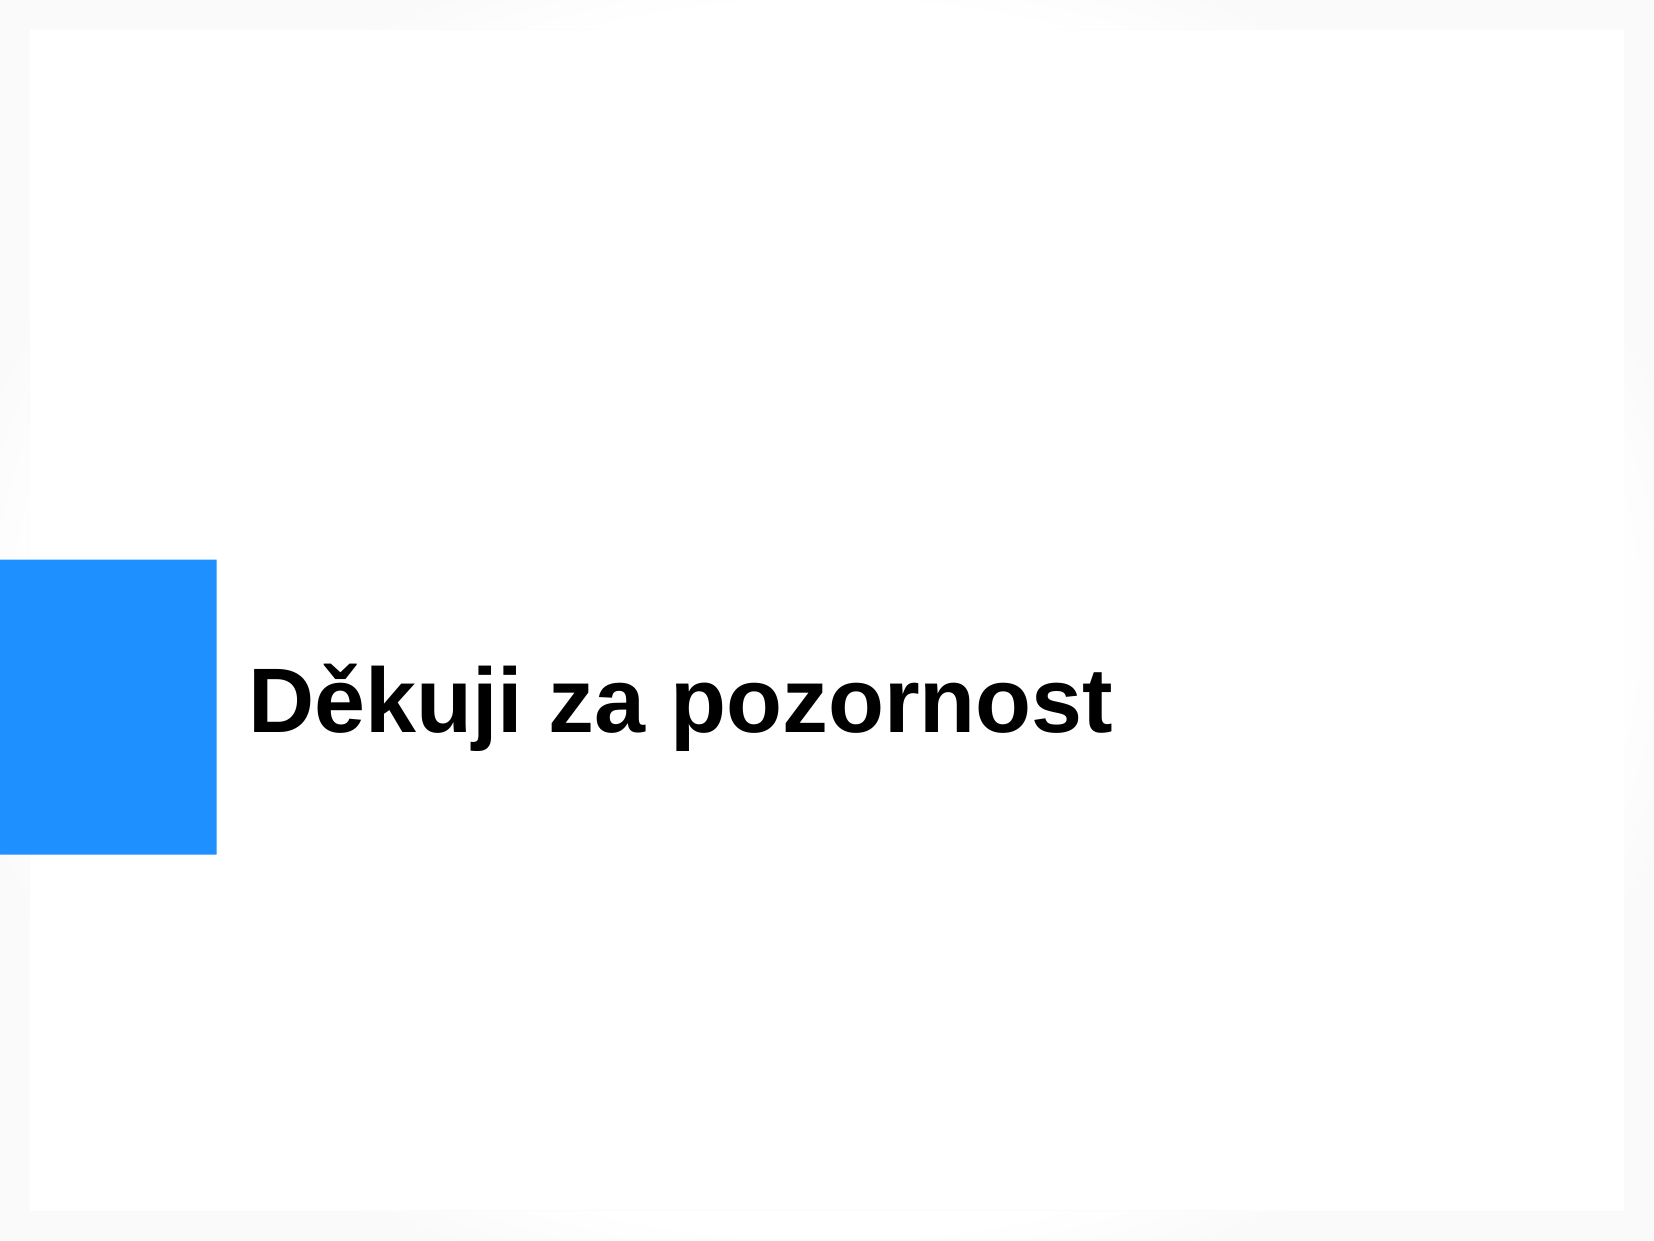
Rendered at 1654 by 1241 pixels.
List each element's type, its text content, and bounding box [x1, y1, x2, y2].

title Děkuji za pozornost [248, 496, 1642, 907]
